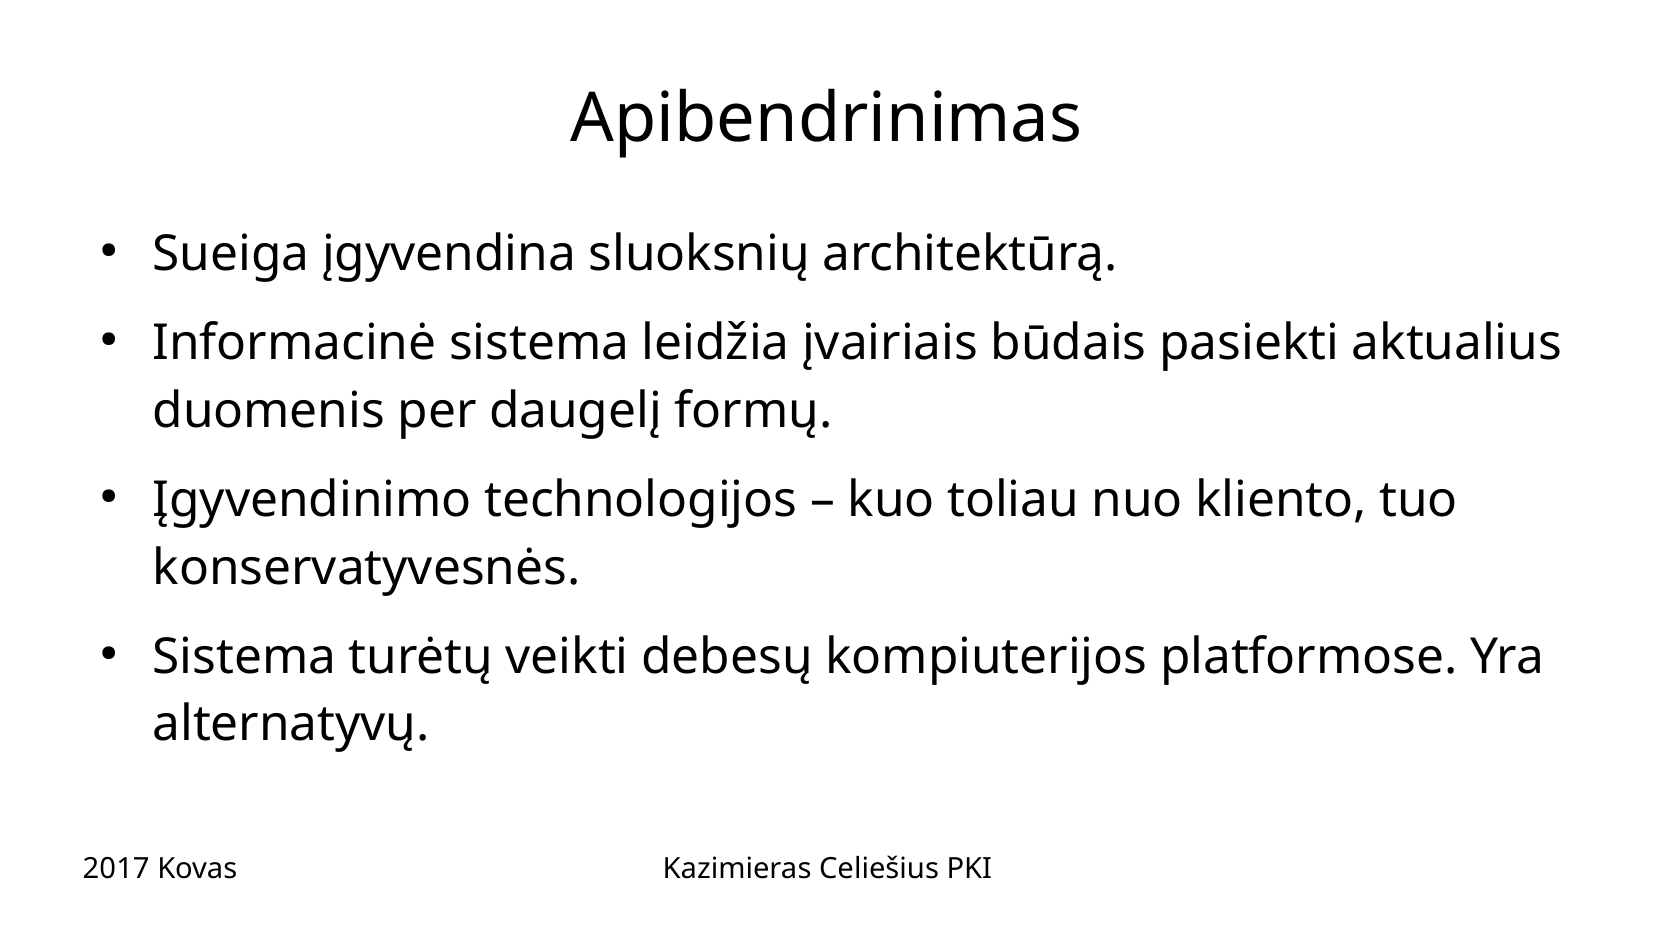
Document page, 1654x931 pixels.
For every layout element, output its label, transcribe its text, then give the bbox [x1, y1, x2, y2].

list Sueiga įgyvendina sluoksnių architektūrą. Informacinė sistema leidžia įvairiais būdais pasiekti aktualius duomenis per daugelį formų. Įgyvendinimo technologijos – kuo toliau nuo kliento, tuo konservatyvesnės. Sistema turėtų veikti debesų kompiuterijos platformose. Yra alternatyvų. [82, 217, 1571, 757]
title Apibendrinimas [82, 37, 1571, 193]
